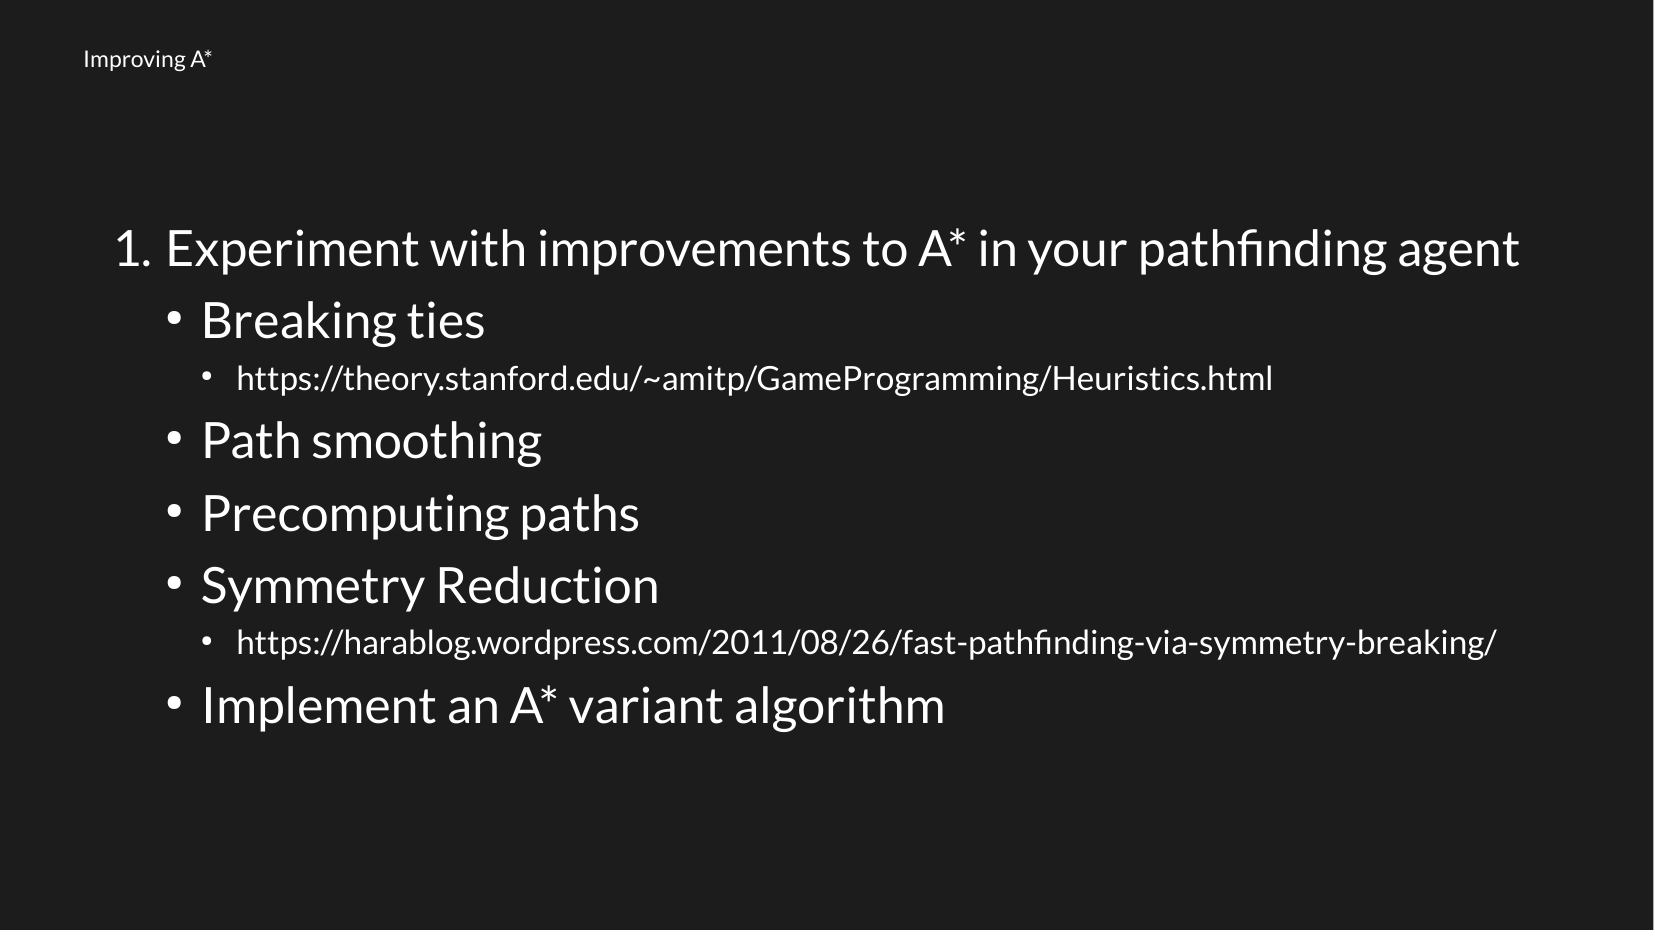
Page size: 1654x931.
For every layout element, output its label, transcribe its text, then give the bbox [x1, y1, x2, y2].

list Experiment with improvements to A* in your pathfinding agent Breaking ties https://theory.stanford.edu/~amitp/GameProgramming/Heuristics.html Path smoothing Precomputing paths Symmetry Reduction https://harablog.wordpress.com/2011/08/26/fast-pathfinding-via-symmetry-breaking/ Implement an A* variant algorithm [94, 217, 1583, 839]
title Improving A* [83, 0, 1571, 119]
